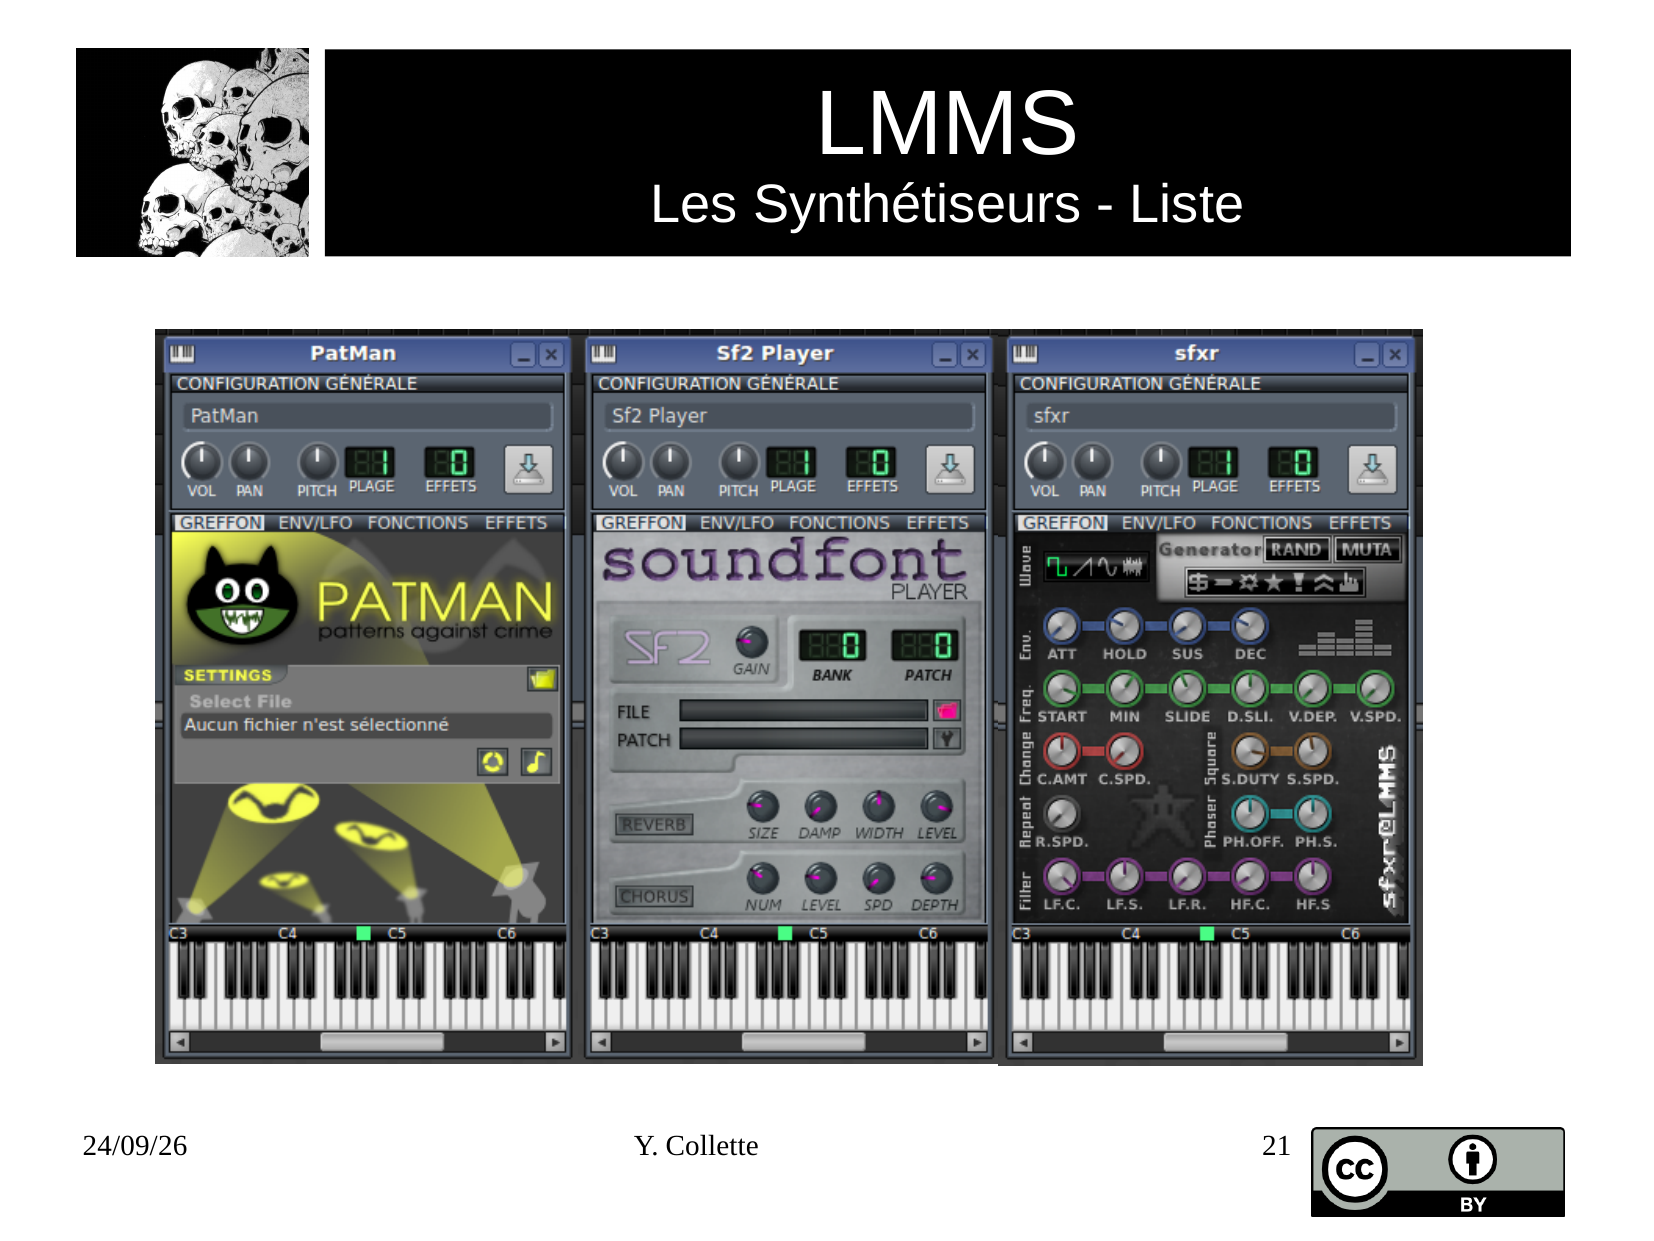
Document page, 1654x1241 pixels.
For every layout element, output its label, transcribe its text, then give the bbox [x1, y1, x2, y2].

picture [76, 48, 309, 257]
picture [155, 329, 1423, 1066]
title LMMS Les Synthétiseurs - Liste [324, 49, 1571, 257]
picture [1311, 1127, 1565, 1217]
